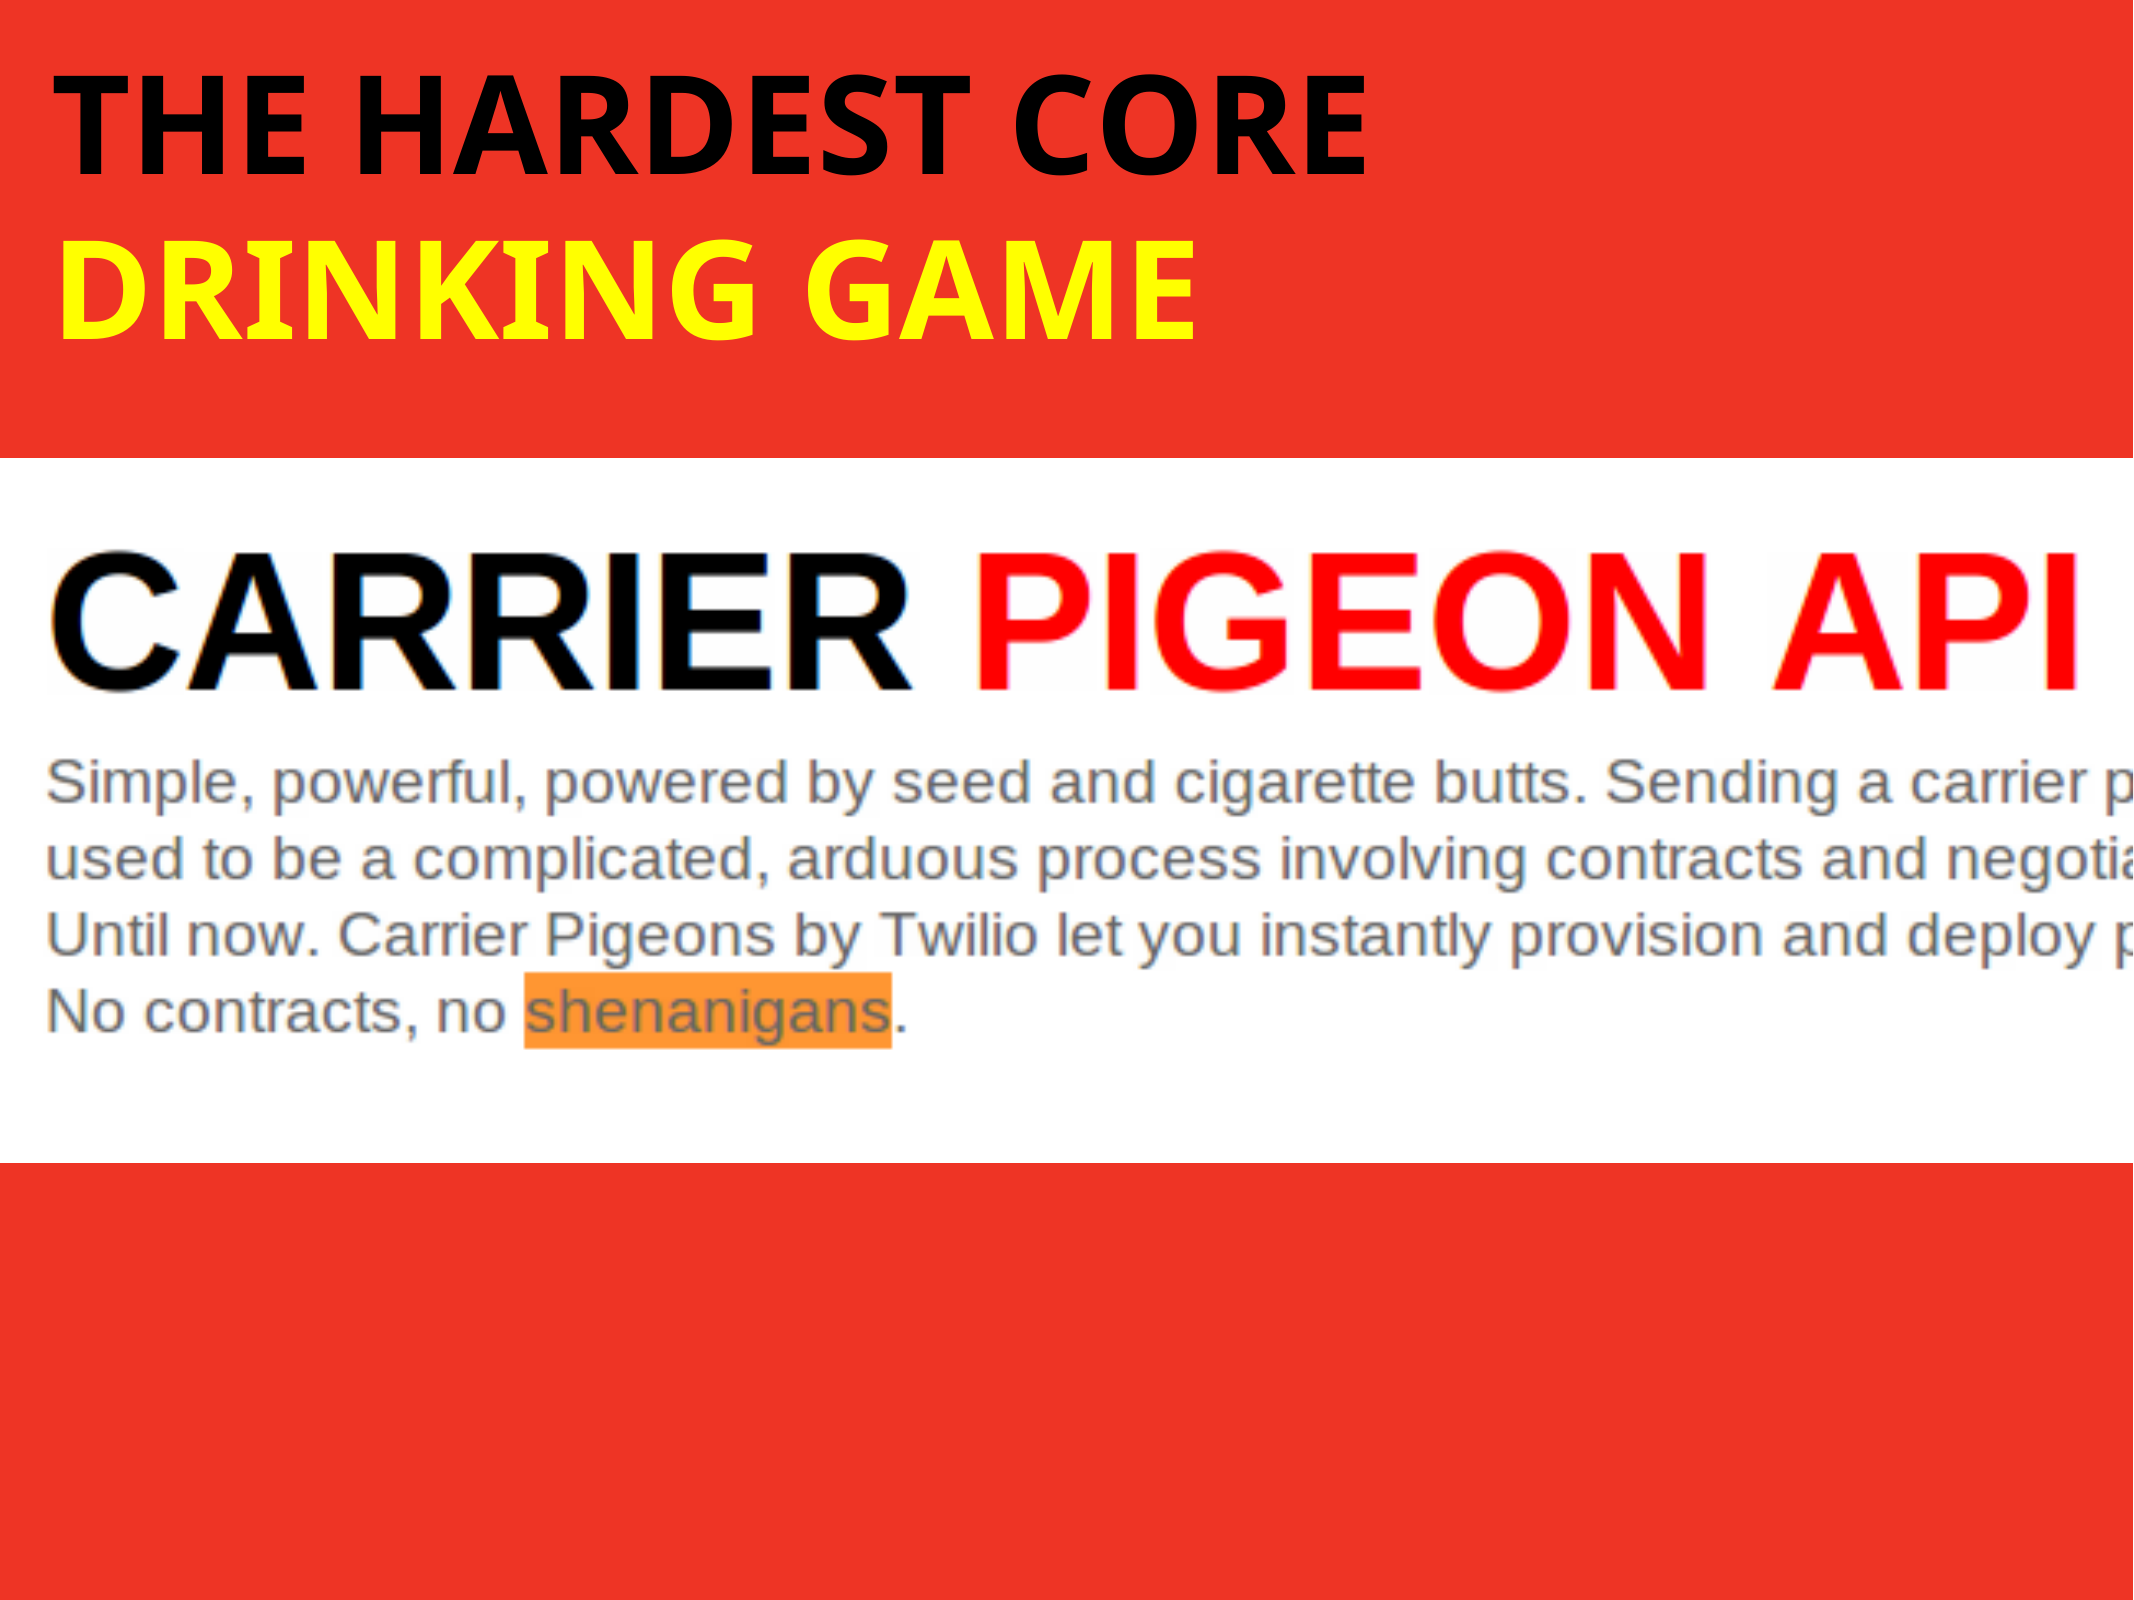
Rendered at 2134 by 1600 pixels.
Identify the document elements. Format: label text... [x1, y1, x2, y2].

picture [0, 458, 2134, 1163]
text_box THE HARDEST CORE DRINKING GAME [41, 37, 2134, 458]
